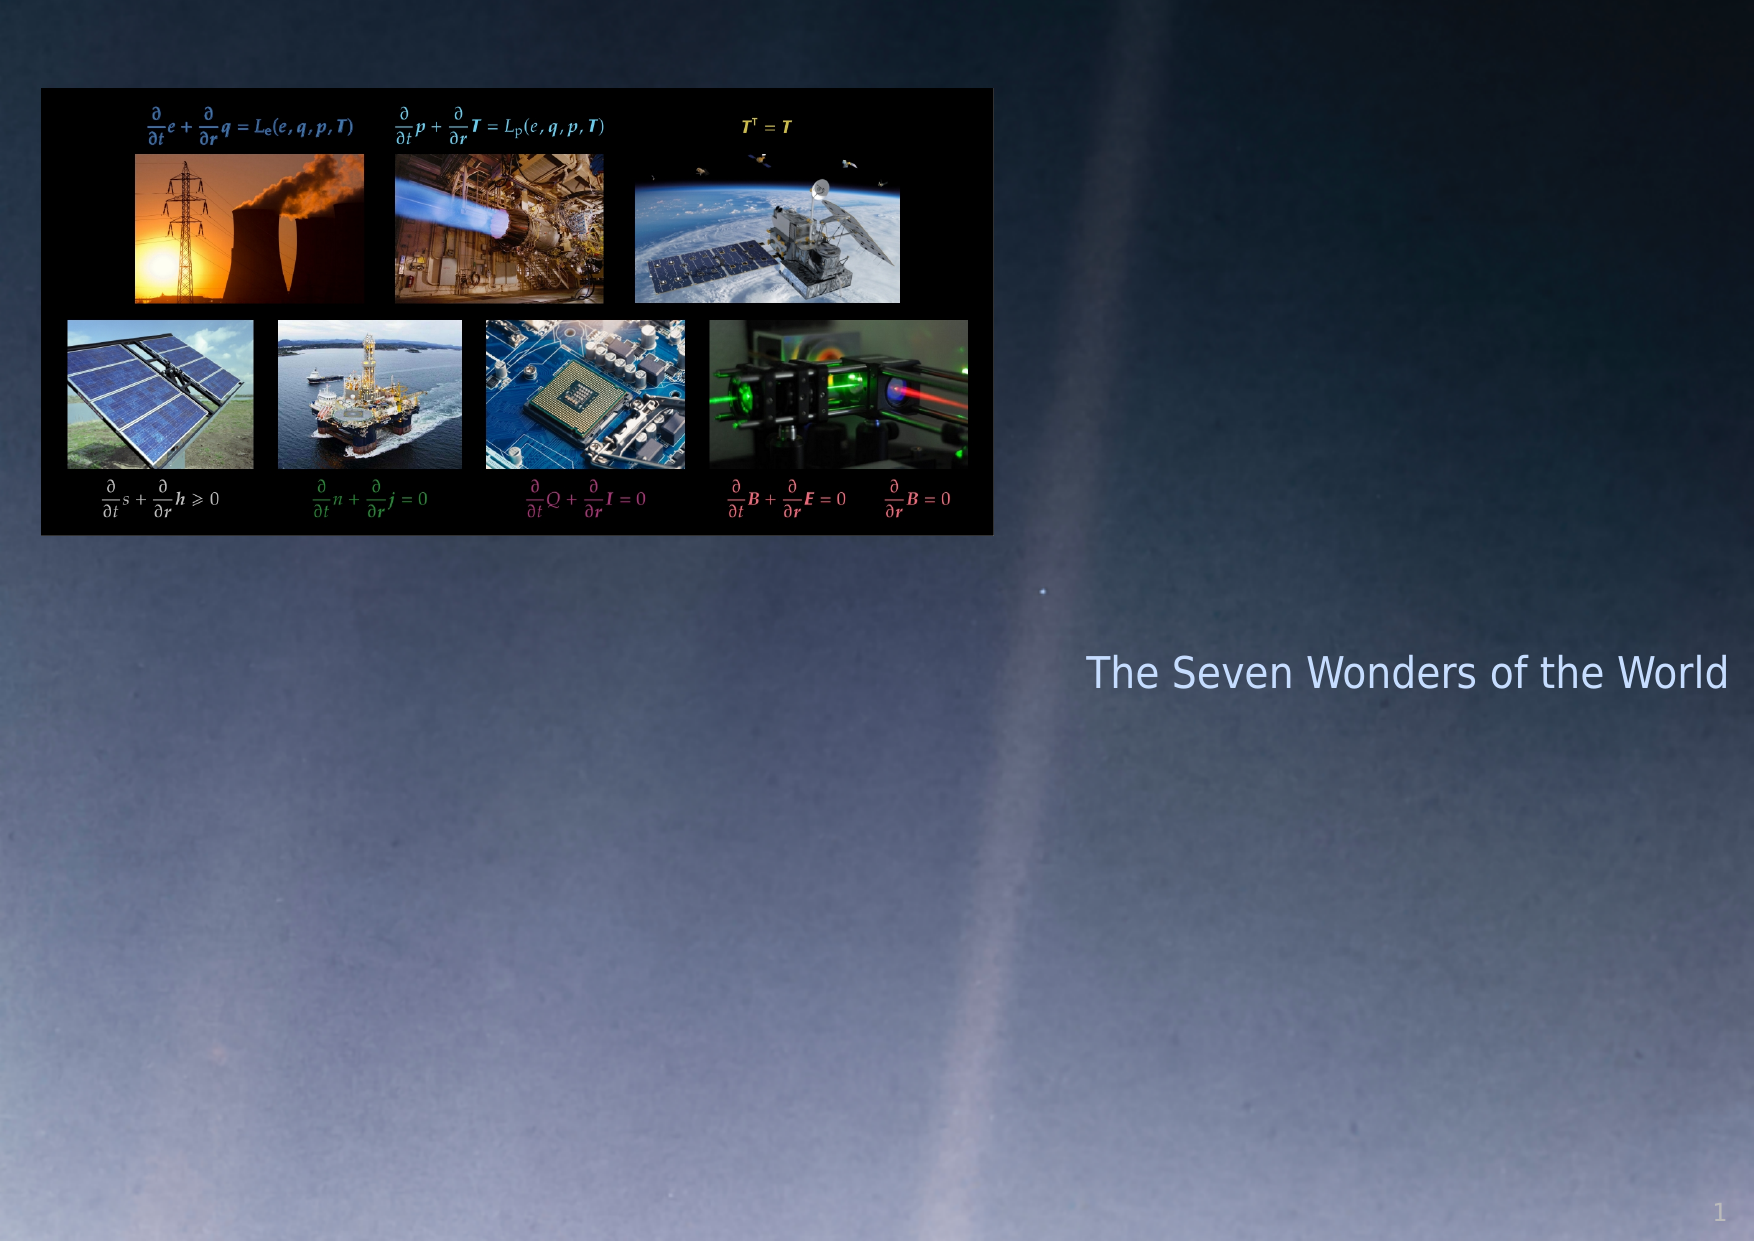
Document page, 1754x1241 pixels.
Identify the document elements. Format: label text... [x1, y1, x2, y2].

picture [0, 0, 1754, 1241]
text_box The Seven Wonders of the World [1071, 640, 1746, 707]
